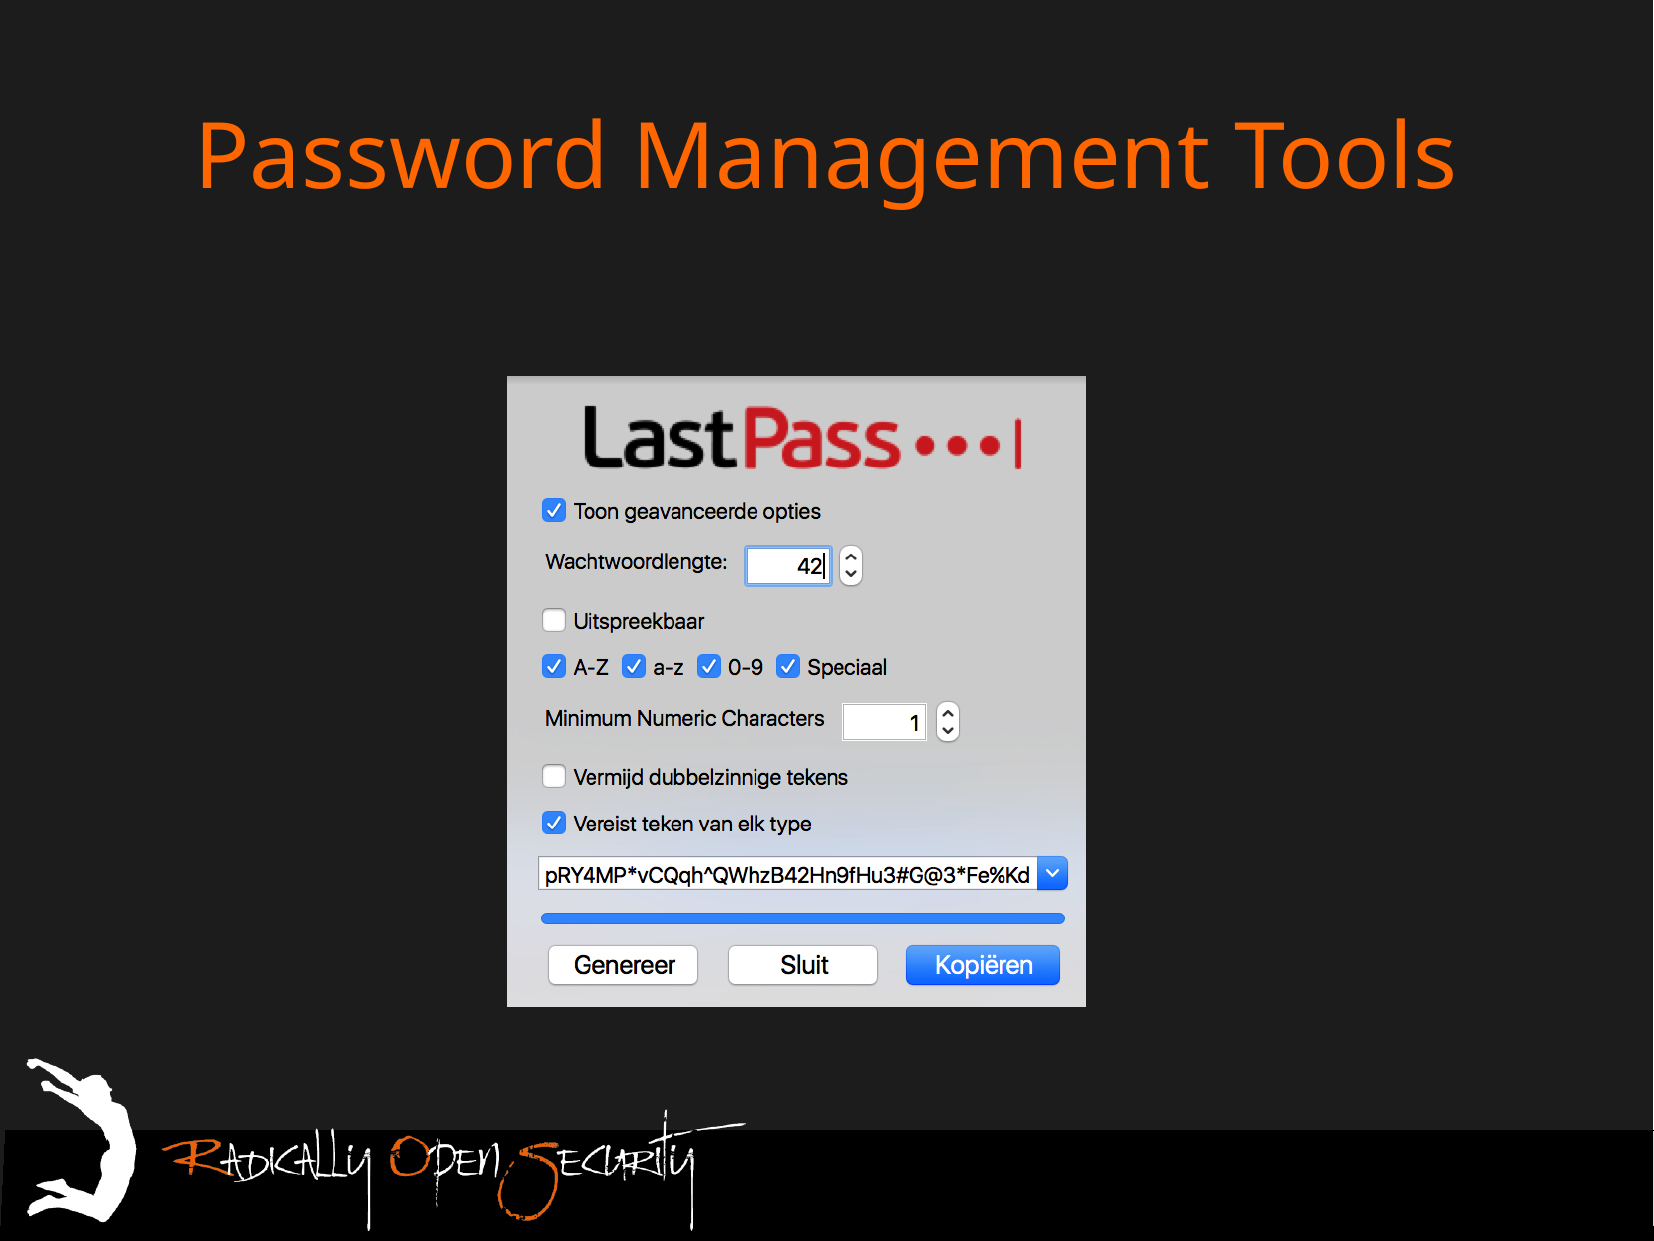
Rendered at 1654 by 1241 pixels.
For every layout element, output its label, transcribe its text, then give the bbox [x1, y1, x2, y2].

picture [0, 1022, 778, 1241]
title Password Management Tools [82, 49, 1571, 257]
picture [507, 376, 1086, 1007]
